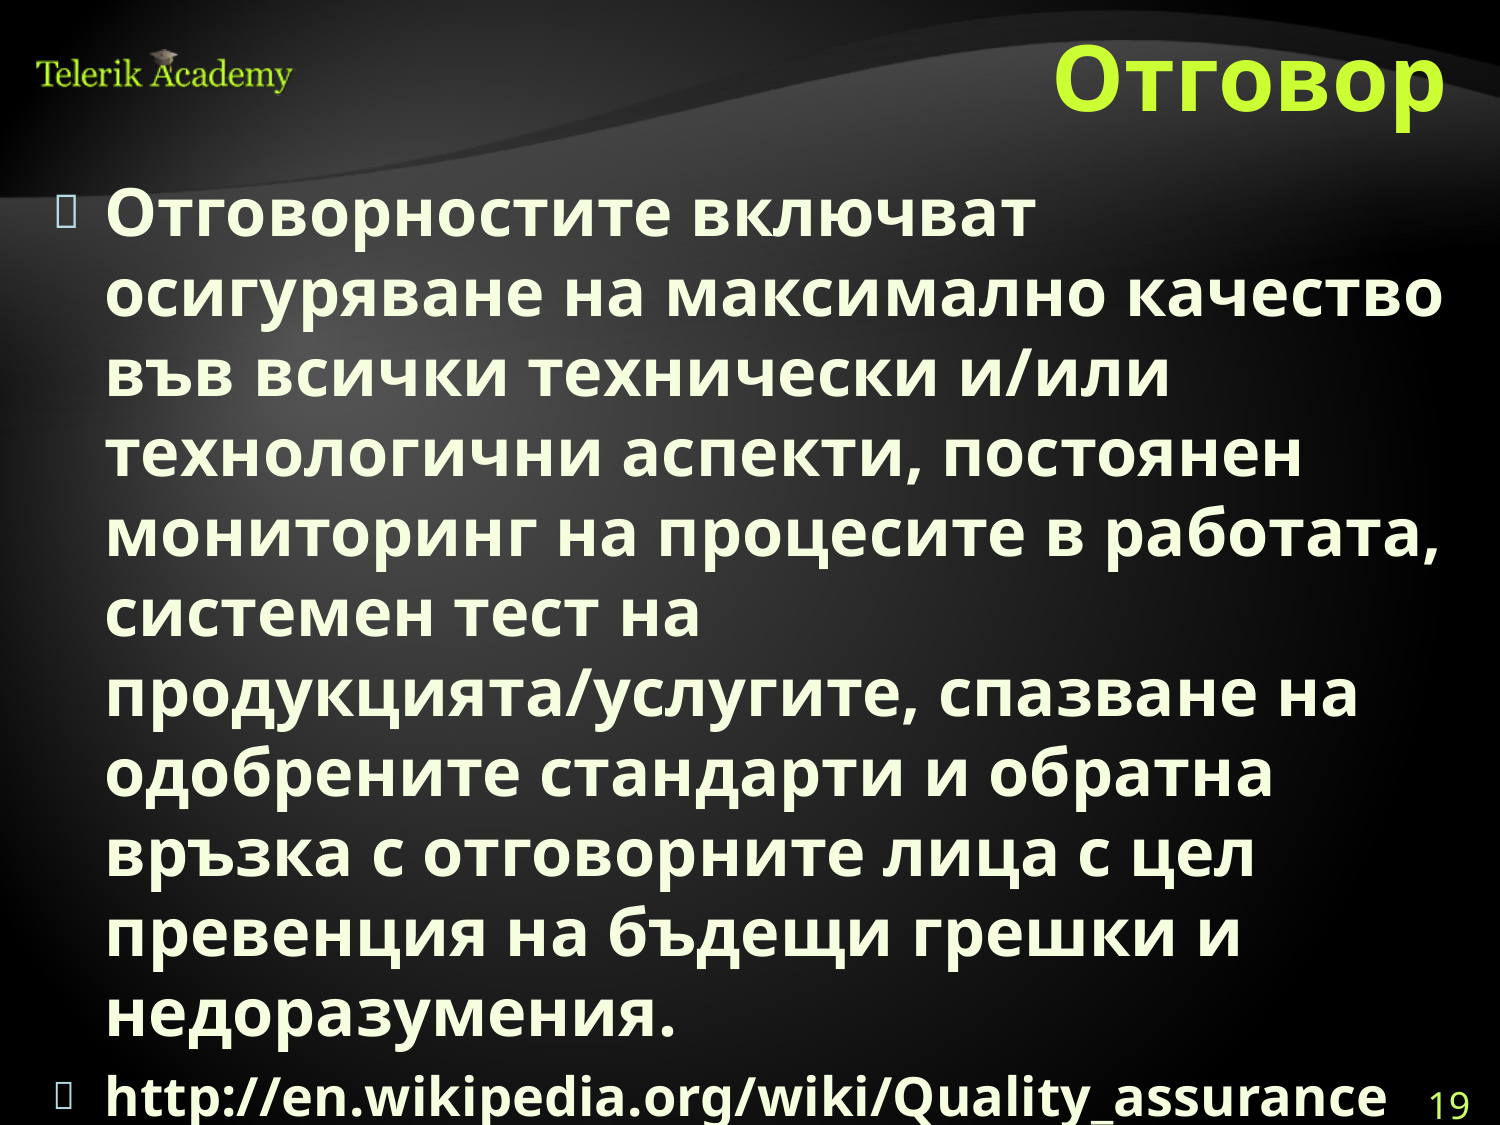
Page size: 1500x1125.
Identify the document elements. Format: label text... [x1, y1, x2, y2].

picture [605, 1102, 615, 1111]
slide_number <number> [1412, 1074, 1488, 1113]
picture [727, 1088, 921, 1125]
picture [373, 1088, 382, 1109]
picture [199, 1092, 211, 1110]
picture [0, 0, 1500, 1125]
picture [439, 1088, 449, 1099]
picture [785, 1088, 794, 1109]
picture [904, 1088, 923, 1110]
picture [982, 1102, 992, 1111]
picture [58, 1088, 69, 1107]
picture [523, 1092, 534, 1098]
picture [199, 1088, 482, 1125]
picture [1070, 1088, 1081, 1108]
picture [711, 1092, 723, 1110]
list Отговорностите включват осигуряване на максимално качество във всички технически и/или технологични аспекти, постоянен мониторинг на процесите в работата, системен тест на продукцията/услугите, спазване на одобрените стандарти и обратна връзка с отговорните лица с цел превенция на бъдещи грешки и недоразумения. http://en.wikipedia.org/wiki/Quality_assurance [37, 162, 1463, 1088]
picture [923, 1088, 1072, 1125]
title Отговор [300, 12, 1463, 150]
picture [1212, 1088, 1223, 1110]
picture [1367, 1092, 1378, 1098]
picture [392, 1088, 401, 1109]
picture [948, 1088, 959, 1110]
picture [490, 1092, 502, 1110]
picture [654, 1092, 666, 1110]
picture [832, 1088, 842, 1099]
picture [1270, 1102, 1280, 1111]
picture [555, 1092, 567, 1110]
picture [292, 1092, 303, 1098]
picture [490, 1088, 722, 1125]
picture [1124, 1102, 1134, 1111]
picture [766, 1088, 775, 1109]
